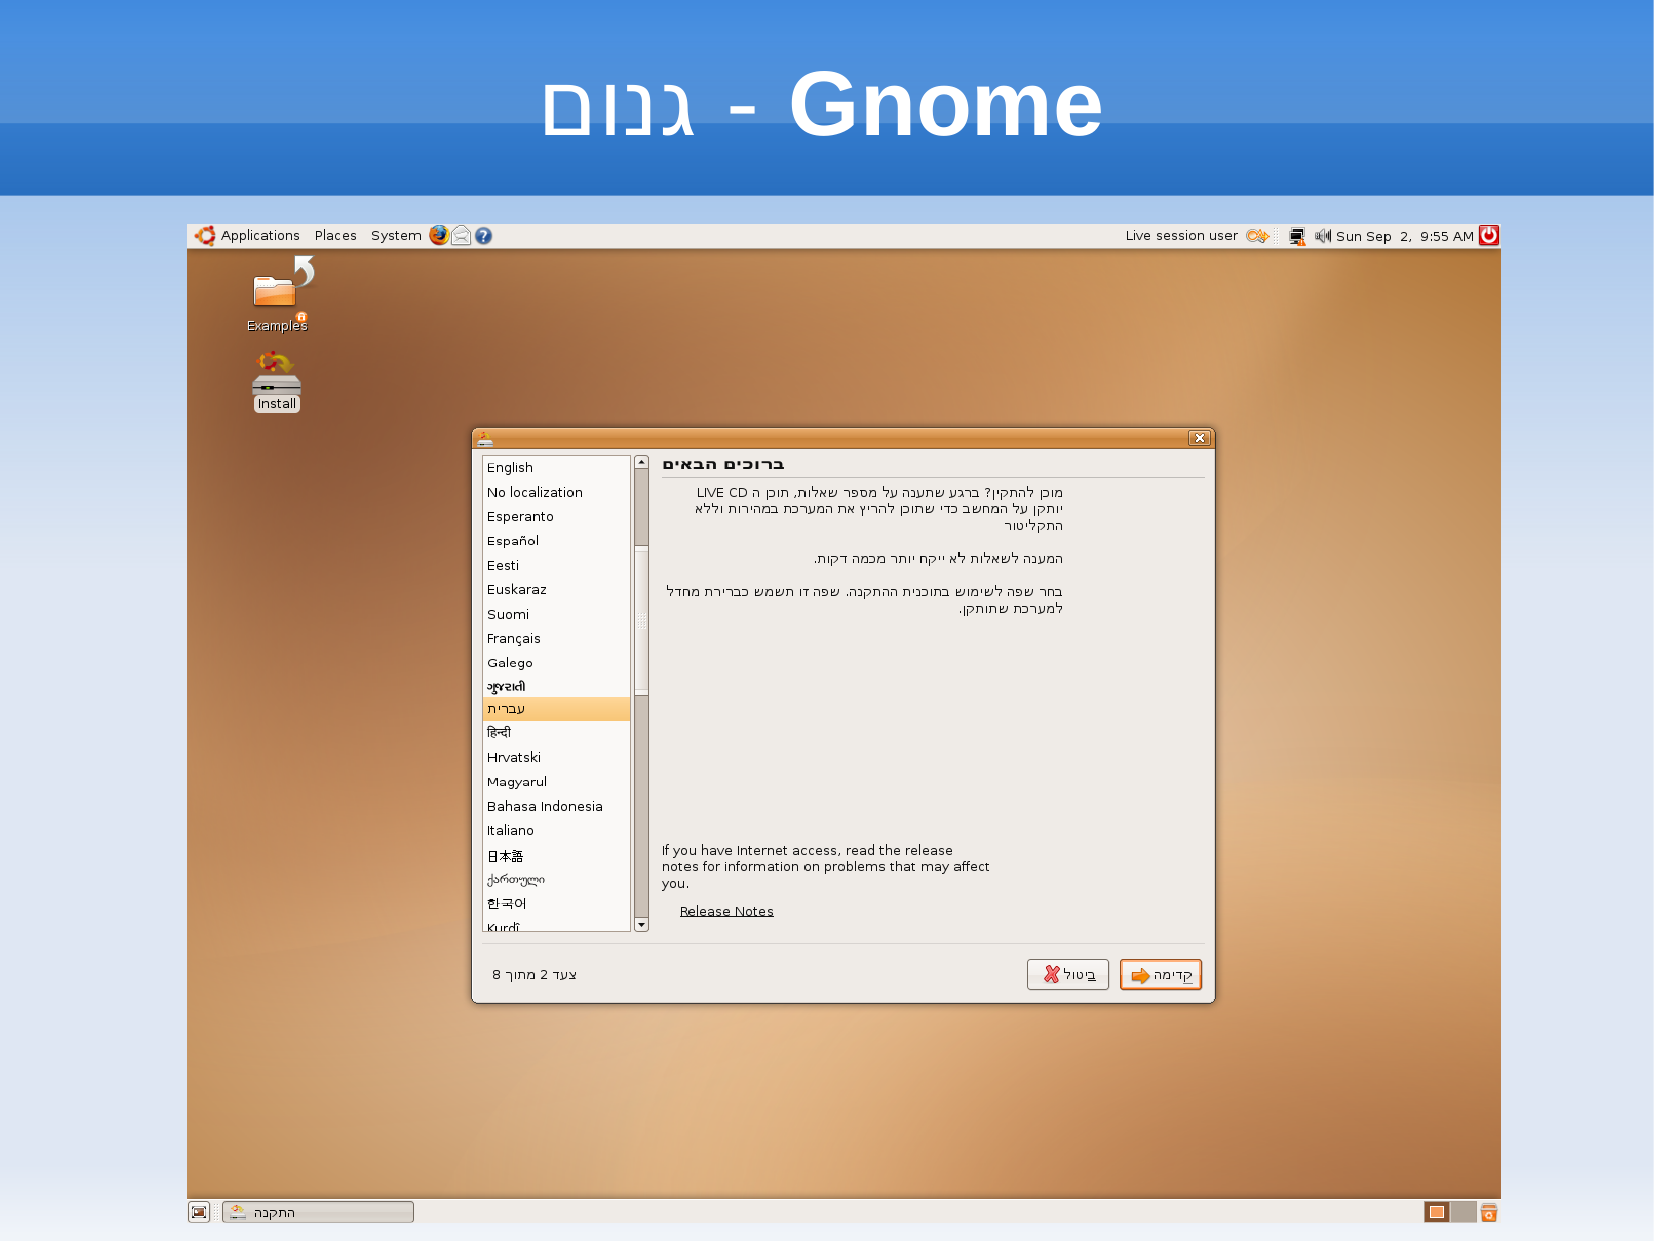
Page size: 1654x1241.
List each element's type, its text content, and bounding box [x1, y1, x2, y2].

picture [0, 0, 1654, 1241]
title Gnome - גנום [76, 0, 1565, 208]
